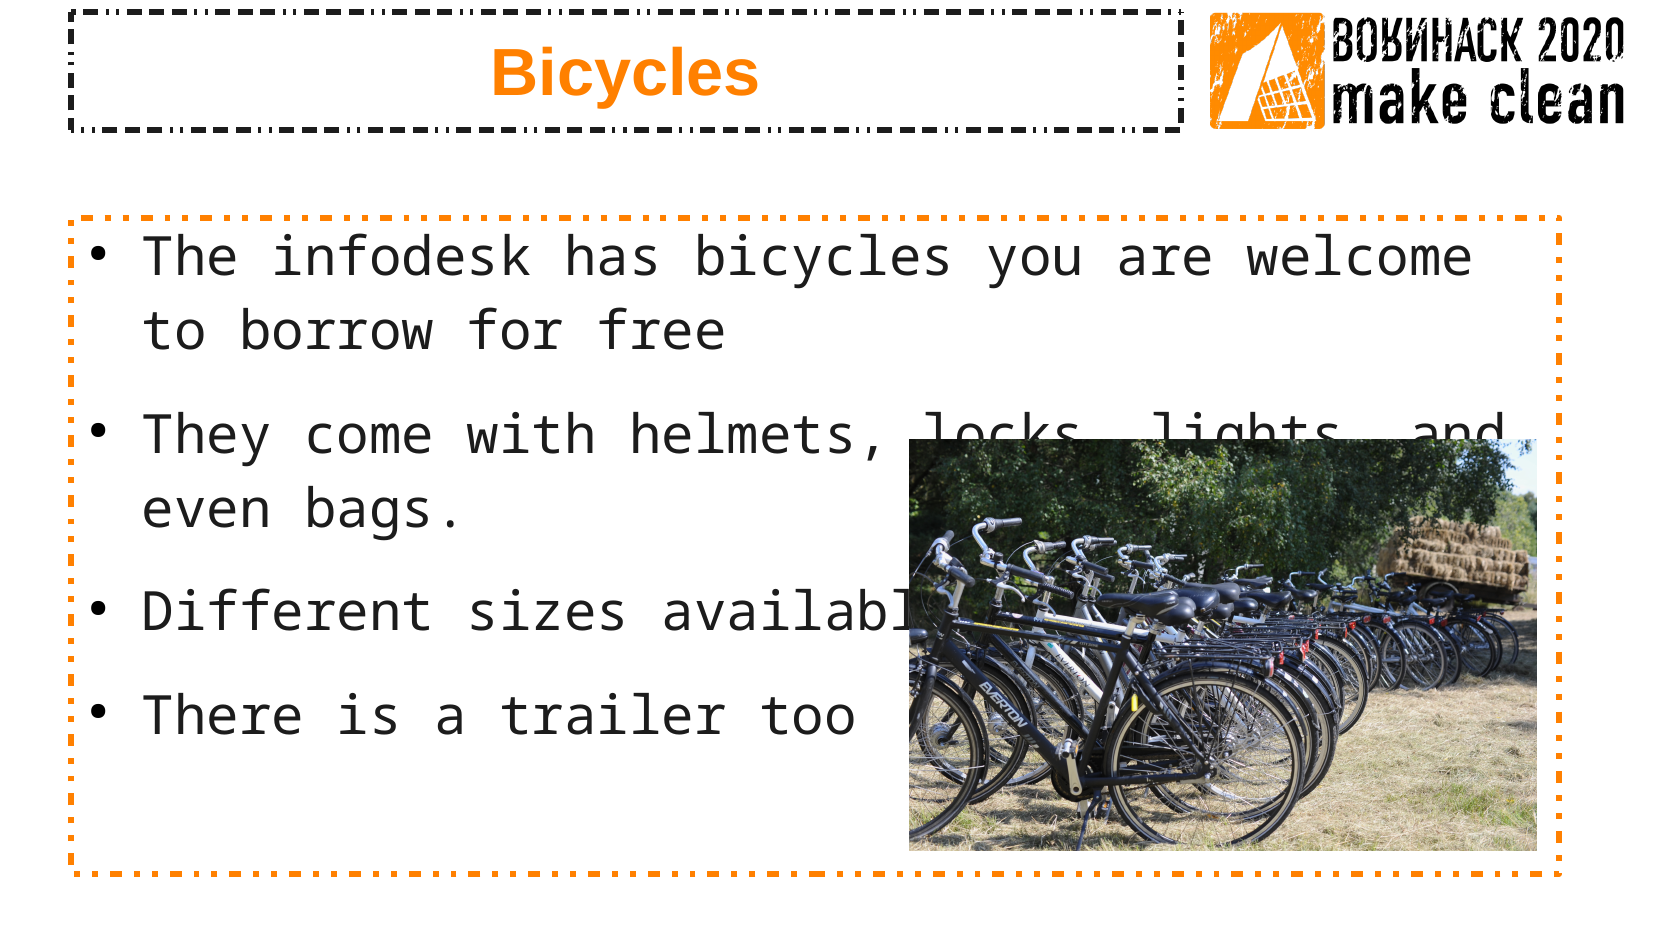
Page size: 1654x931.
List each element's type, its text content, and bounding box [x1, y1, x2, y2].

picture [909, 439, 1537, 851]
subtitle The infodesk has bicycles you are welcome to borrow for free They come with helmets, locks, lights, and even bags. Different sizes available There is a trailer too [70, 217, 1560, 875]
picture [1210, 11, 1654, 130]
title Bicycles [70, 11, 1182, 130]
